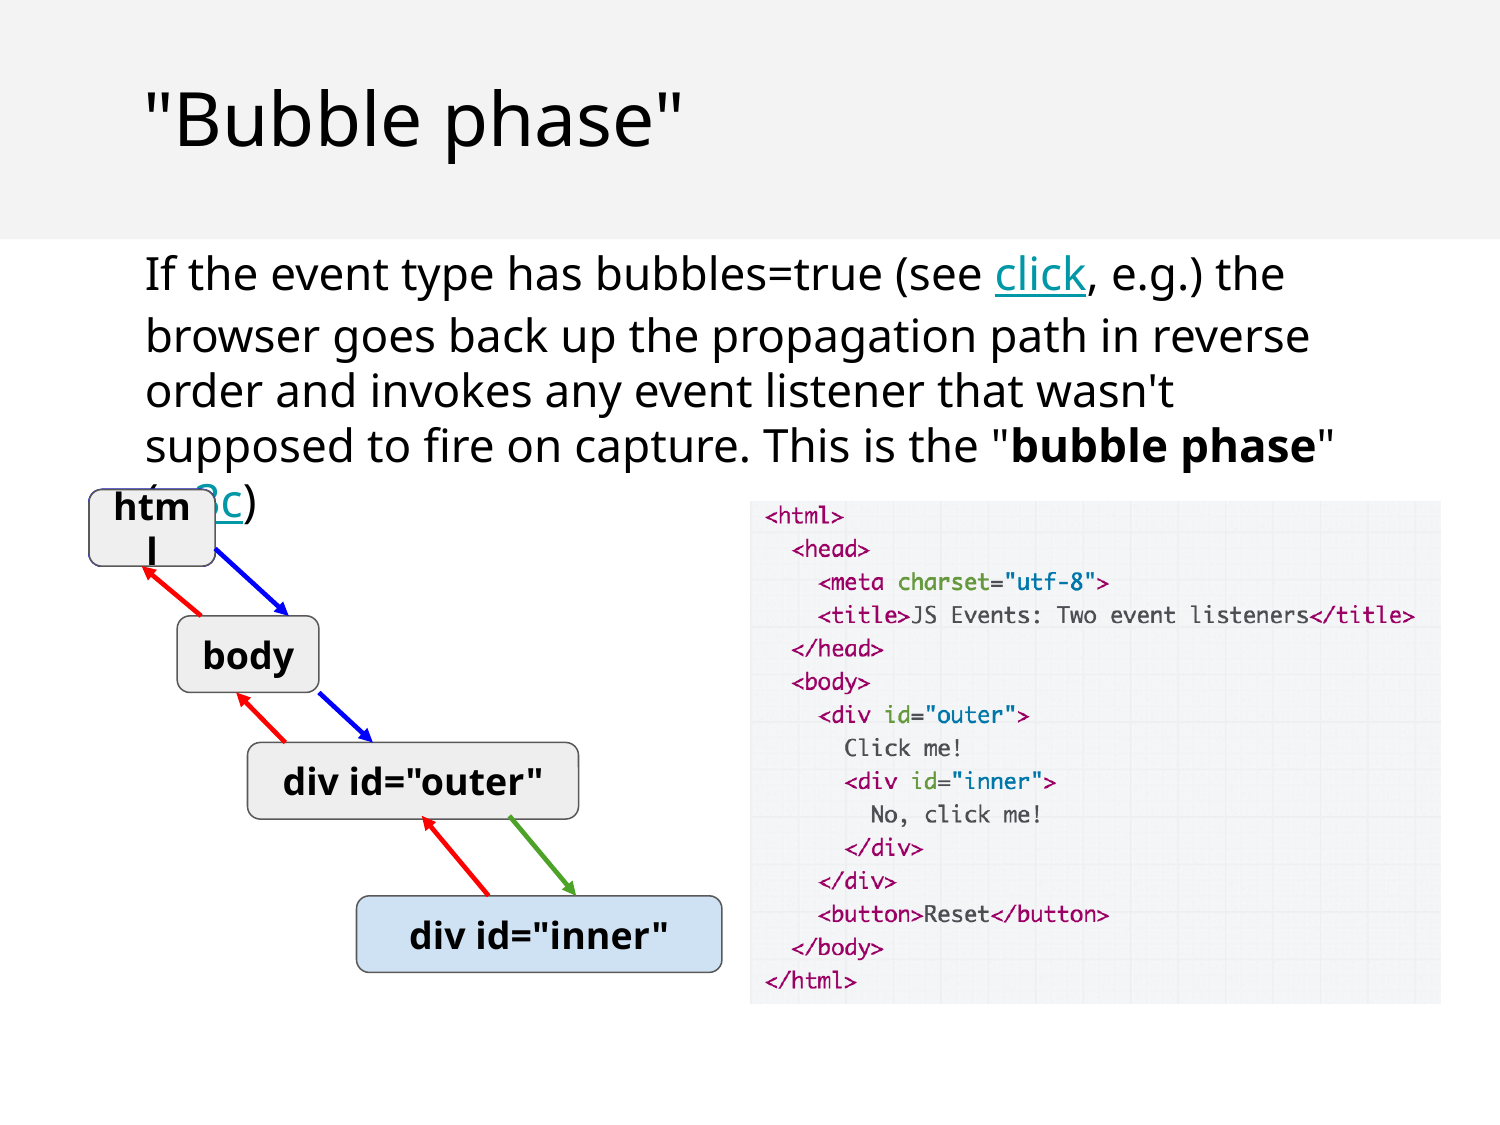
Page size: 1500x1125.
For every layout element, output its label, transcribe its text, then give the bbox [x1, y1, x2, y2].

picture [750, 501, 1441, 1004]
title "Bubble phase" [128, 56, 1372, 183]
text_box If the event type has bubbles=true (see click, e.g.) the browser goes back up the propagation path in reverse order and invokes any event listener that wasn't supposed to fire on capture. This is the "bubble phase" (w3c) [129, 229, 1374, 449]
text_box body [177, 615, 319, 693]
text_box div id="outer" [247, 742, 579, 820]
text_box html [88, 489, 216, 567]
text_box div id="inner" [356, 895, 722, 973]
